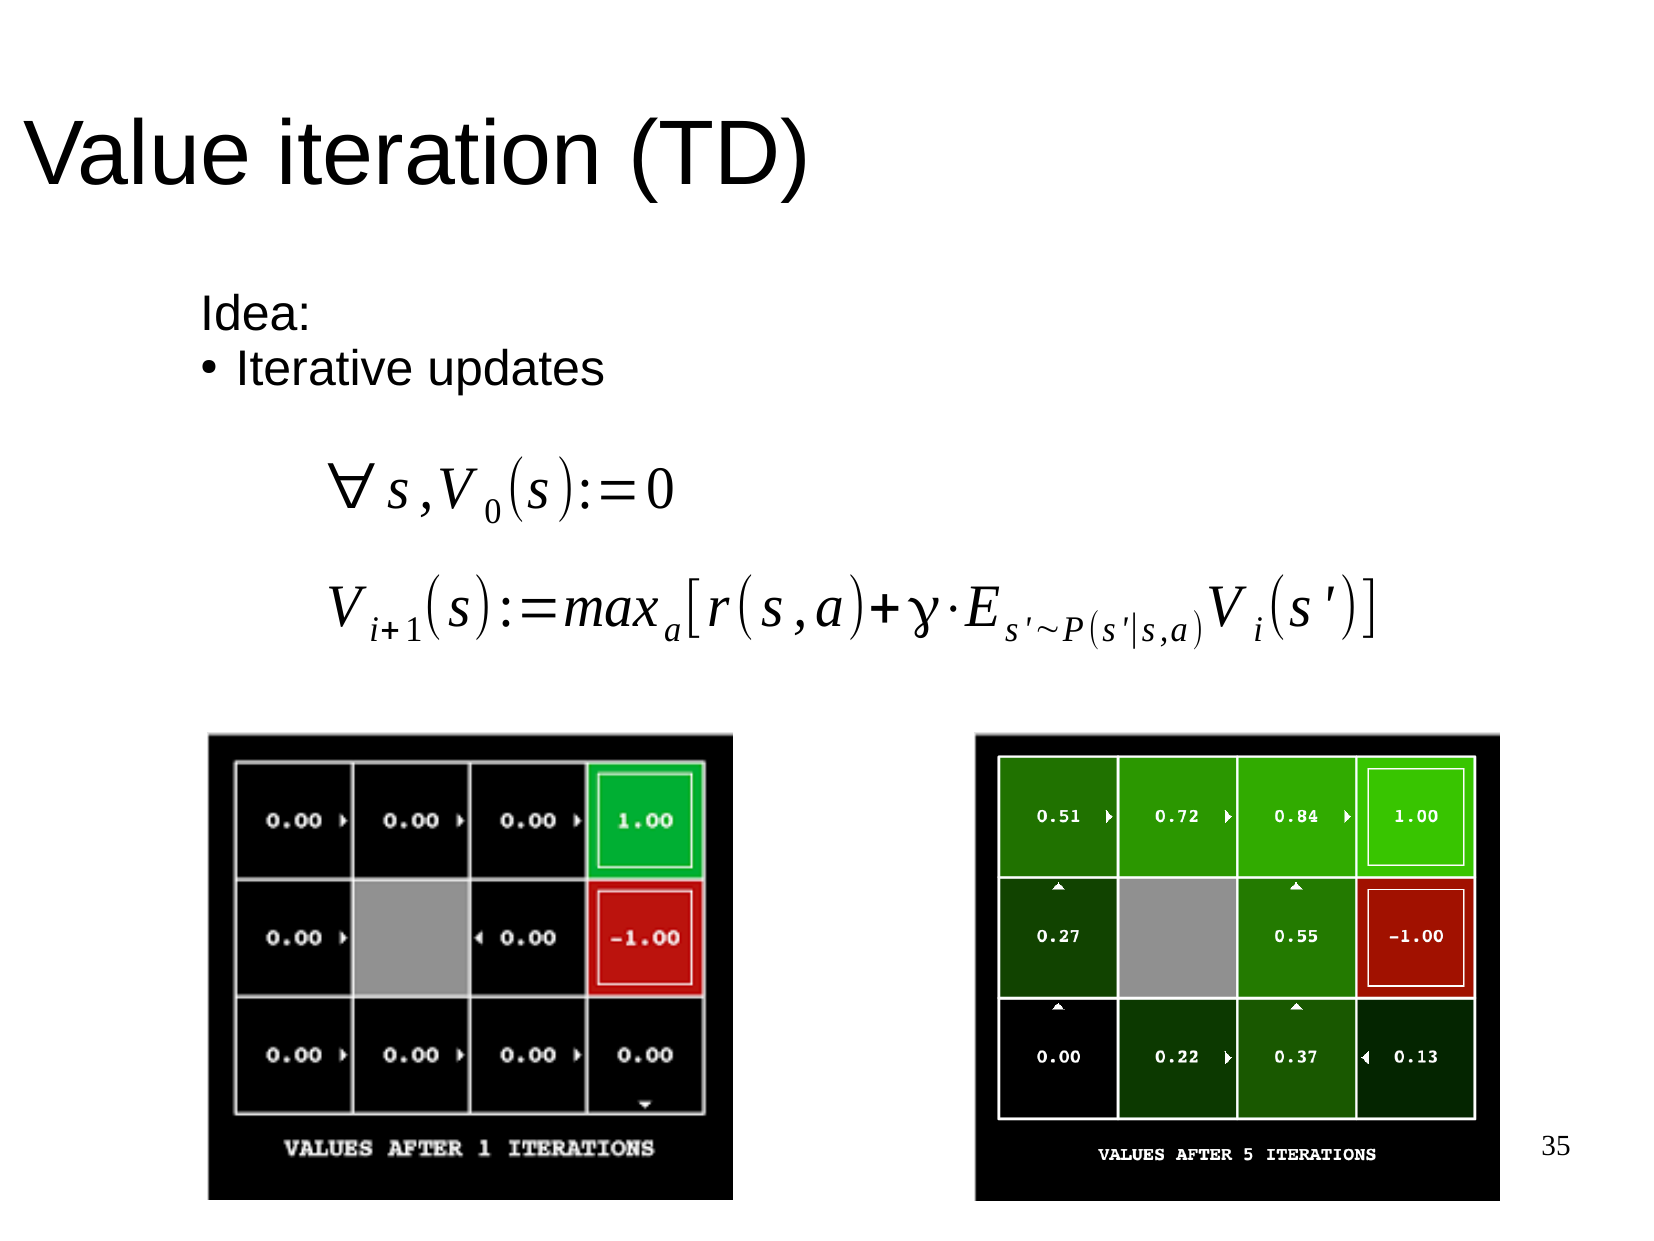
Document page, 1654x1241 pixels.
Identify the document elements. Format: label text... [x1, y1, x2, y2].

picture [974, 732, 1500, 1201]
text_box Idea: Iterative updates [150, 277, 1231, 571]
chart [311, 570, 1391, 651]
picture [207, 732, 733, 1201]
title Value iteration (TD) [23, 49, 1512, 257]
chart [311, 451, 688, 530]
